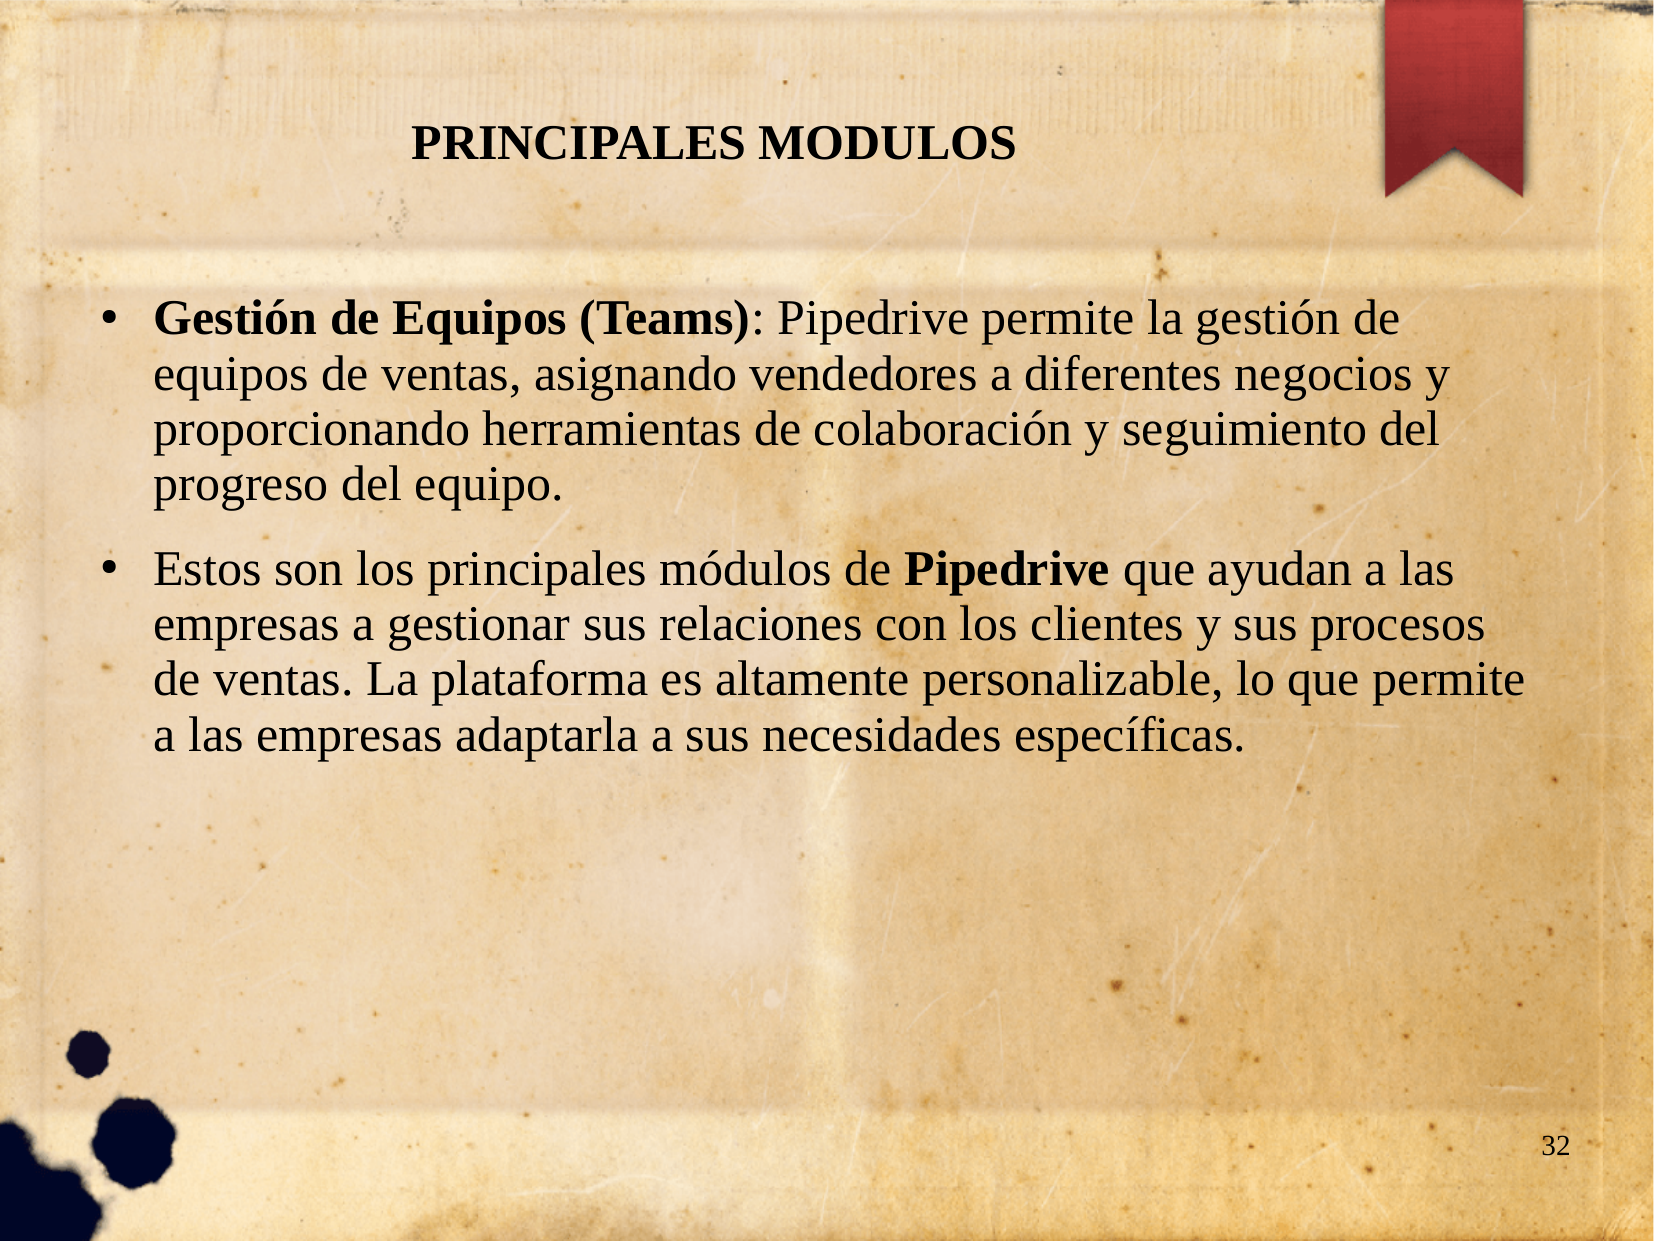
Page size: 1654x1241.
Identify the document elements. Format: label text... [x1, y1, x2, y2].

picture [0, 0, 1654, 1241]
list Gestión de Equipos (Teams): Pipedrive permite la gestión de equipos de ventas, asignando vendedores a diferentes negocios y proporcionando herramientas de colaboración y seguimiento del progreso del equipo. Estos son los principales módulos de Pipedrive que ayudan a las empresas a gestionar sus relaciones con los clientes y sus procesos de ventas. La plataforma es altamente personalizable, lo que permite a las empresas adaptarla a sus necesidades específicas. [82, 290, 1538, 1010]
title PRINCIPALES MODULOS [82, 49, 1347, 237]
